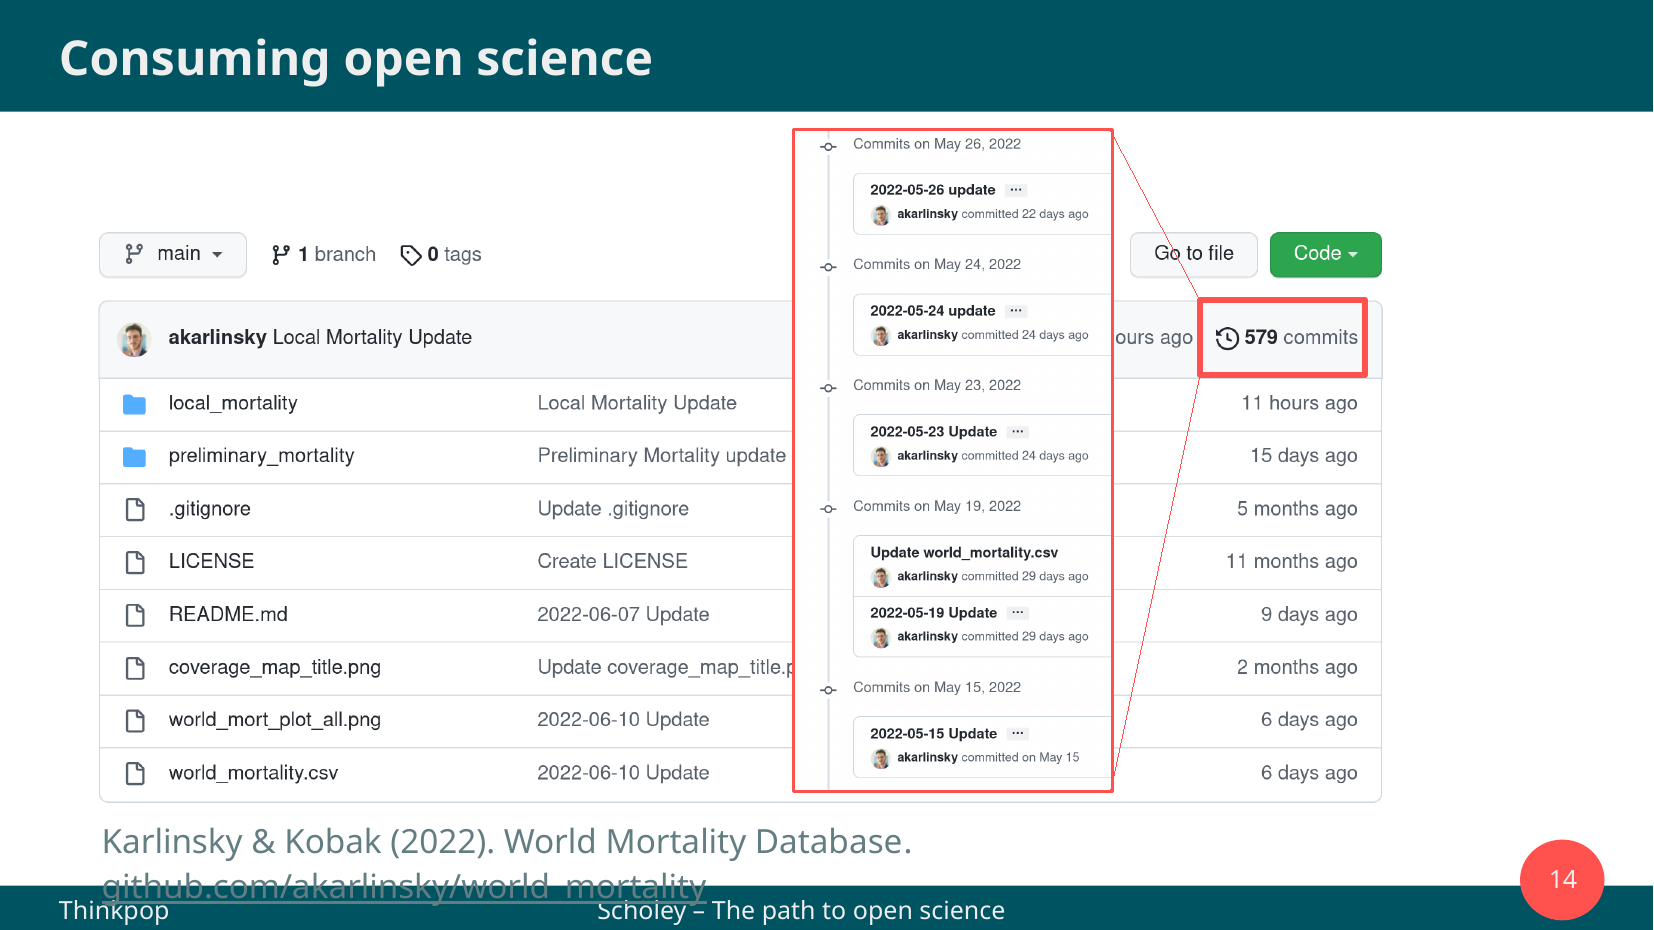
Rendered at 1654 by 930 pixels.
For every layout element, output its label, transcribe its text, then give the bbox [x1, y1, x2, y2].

picture [91, 220, 1392, 810]
text_box Karlinsky & Kobak (2022). World Mortality Database. github.com/akarlinsky/world_mortality [86, 810, 1441, 903]
picture [795, 131, 1111, 790]
title Consuming open science [58, 0, 1594, 117]
